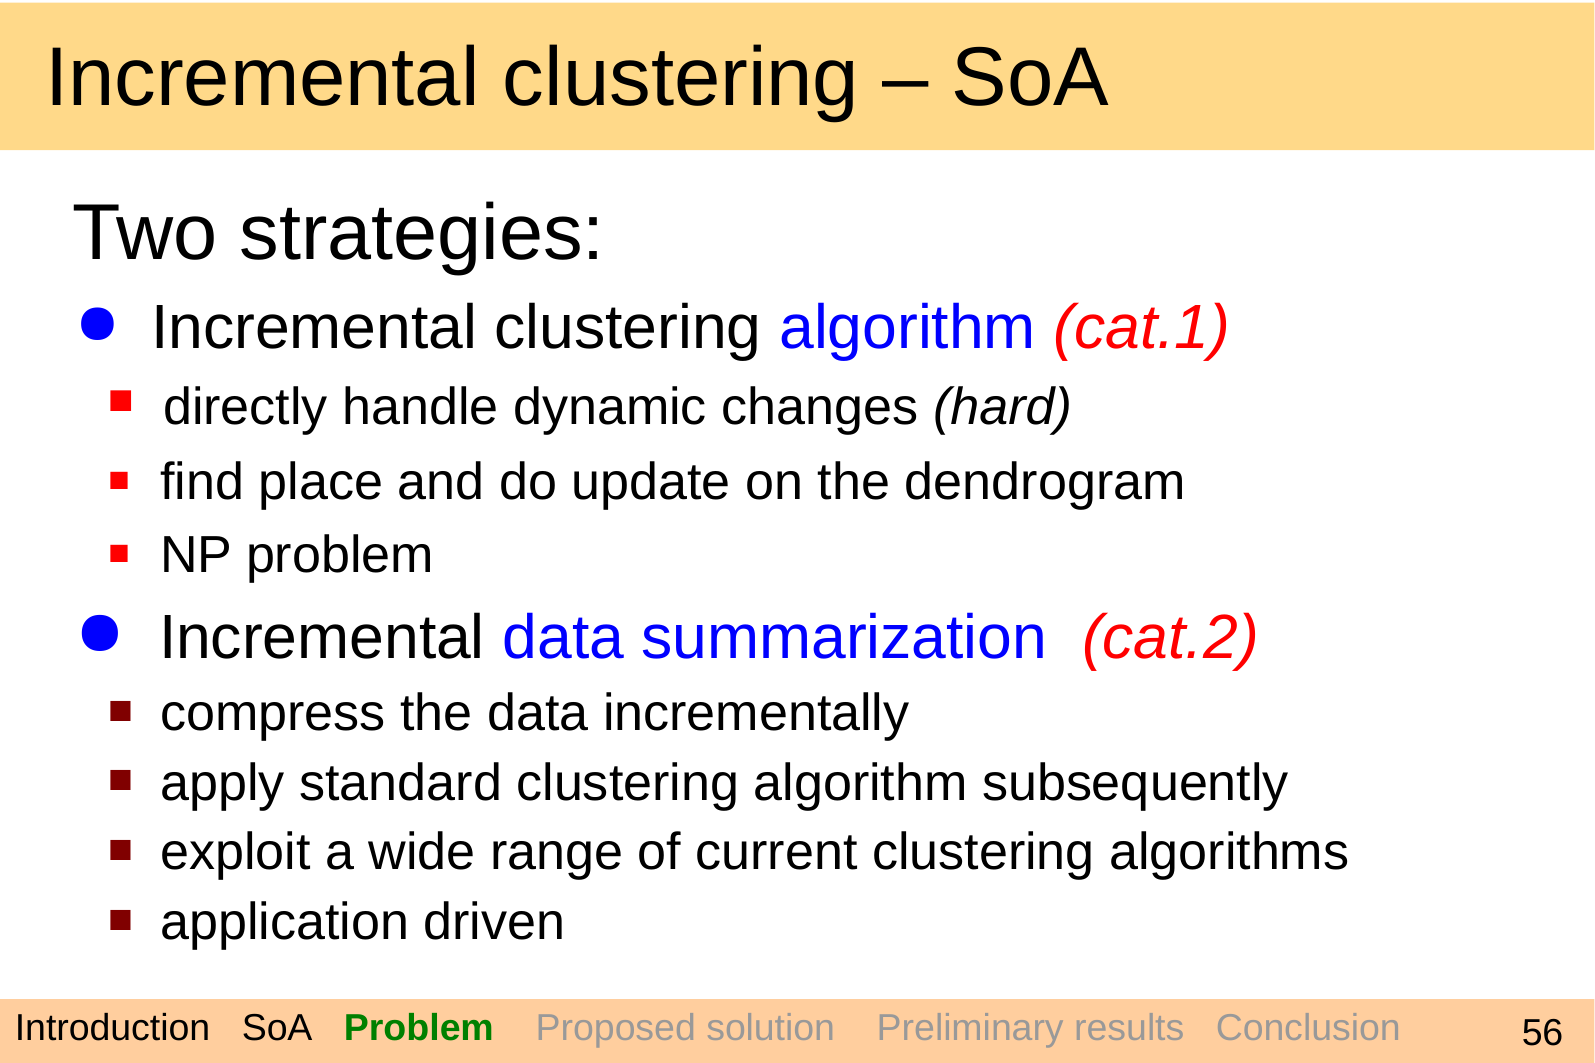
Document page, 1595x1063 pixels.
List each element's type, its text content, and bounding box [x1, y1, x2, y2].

text_box Two strategies: [9, 187, 1317, 301]
text_box <number> [1377, 1003, 1579, 1063]
text_box Introduction SoA Problem Proposed solution Preliminary results Conclusion [0, 999, 1595, 1063]
list Incremental clustering algorithm (cat.1) directly handle dynamic changes (hard) find place and do update on the dendrogram NP problem Incremental data summarization (cat.2) compress the data incrementally apply standard clustering algorithm subsequently exploit a wide range of current clustering algorithms application driven [75, 292, 1595, 951]
title Incremental clustering – SoA [0, 2, 1595, 151]
